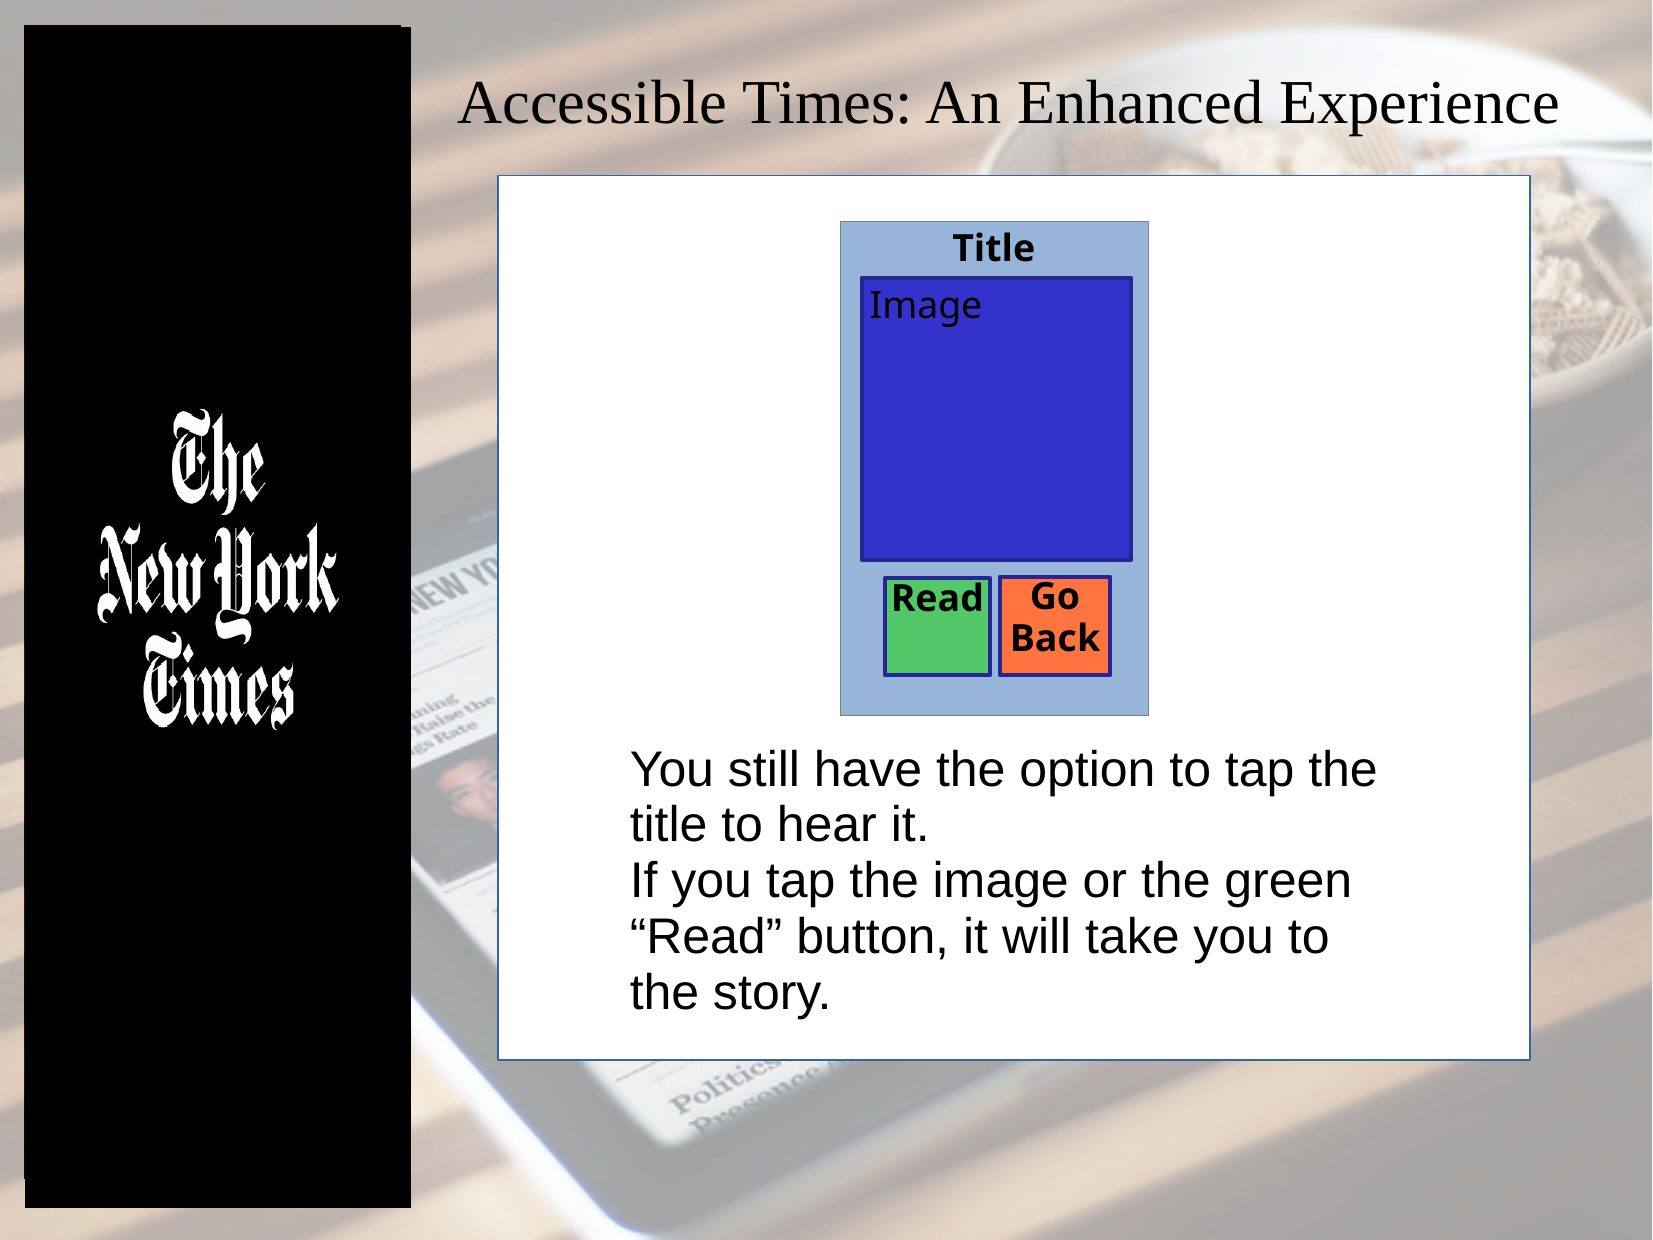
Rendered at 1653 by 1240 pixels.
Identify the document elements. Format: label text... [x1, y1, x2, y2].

text_box Image [862, 277, 1131, 560]
text_box Title [944, 220, 1044, 277]
text_box Accessible Times: An Enhanced Experience [450, 60, 1569, 145]
text_box [840, 221, 1149, 716]
text_box Go Back [1000, 576, 1110, 675]
text_box Read [885, 578, 991, 676]
text_box You still have the option to tap the title to hear it. If you tap the image or the green “Read” button, it will take you to the story. [615, 733, 1420, 1028]
picture [0, 0, 1653, 1240]
